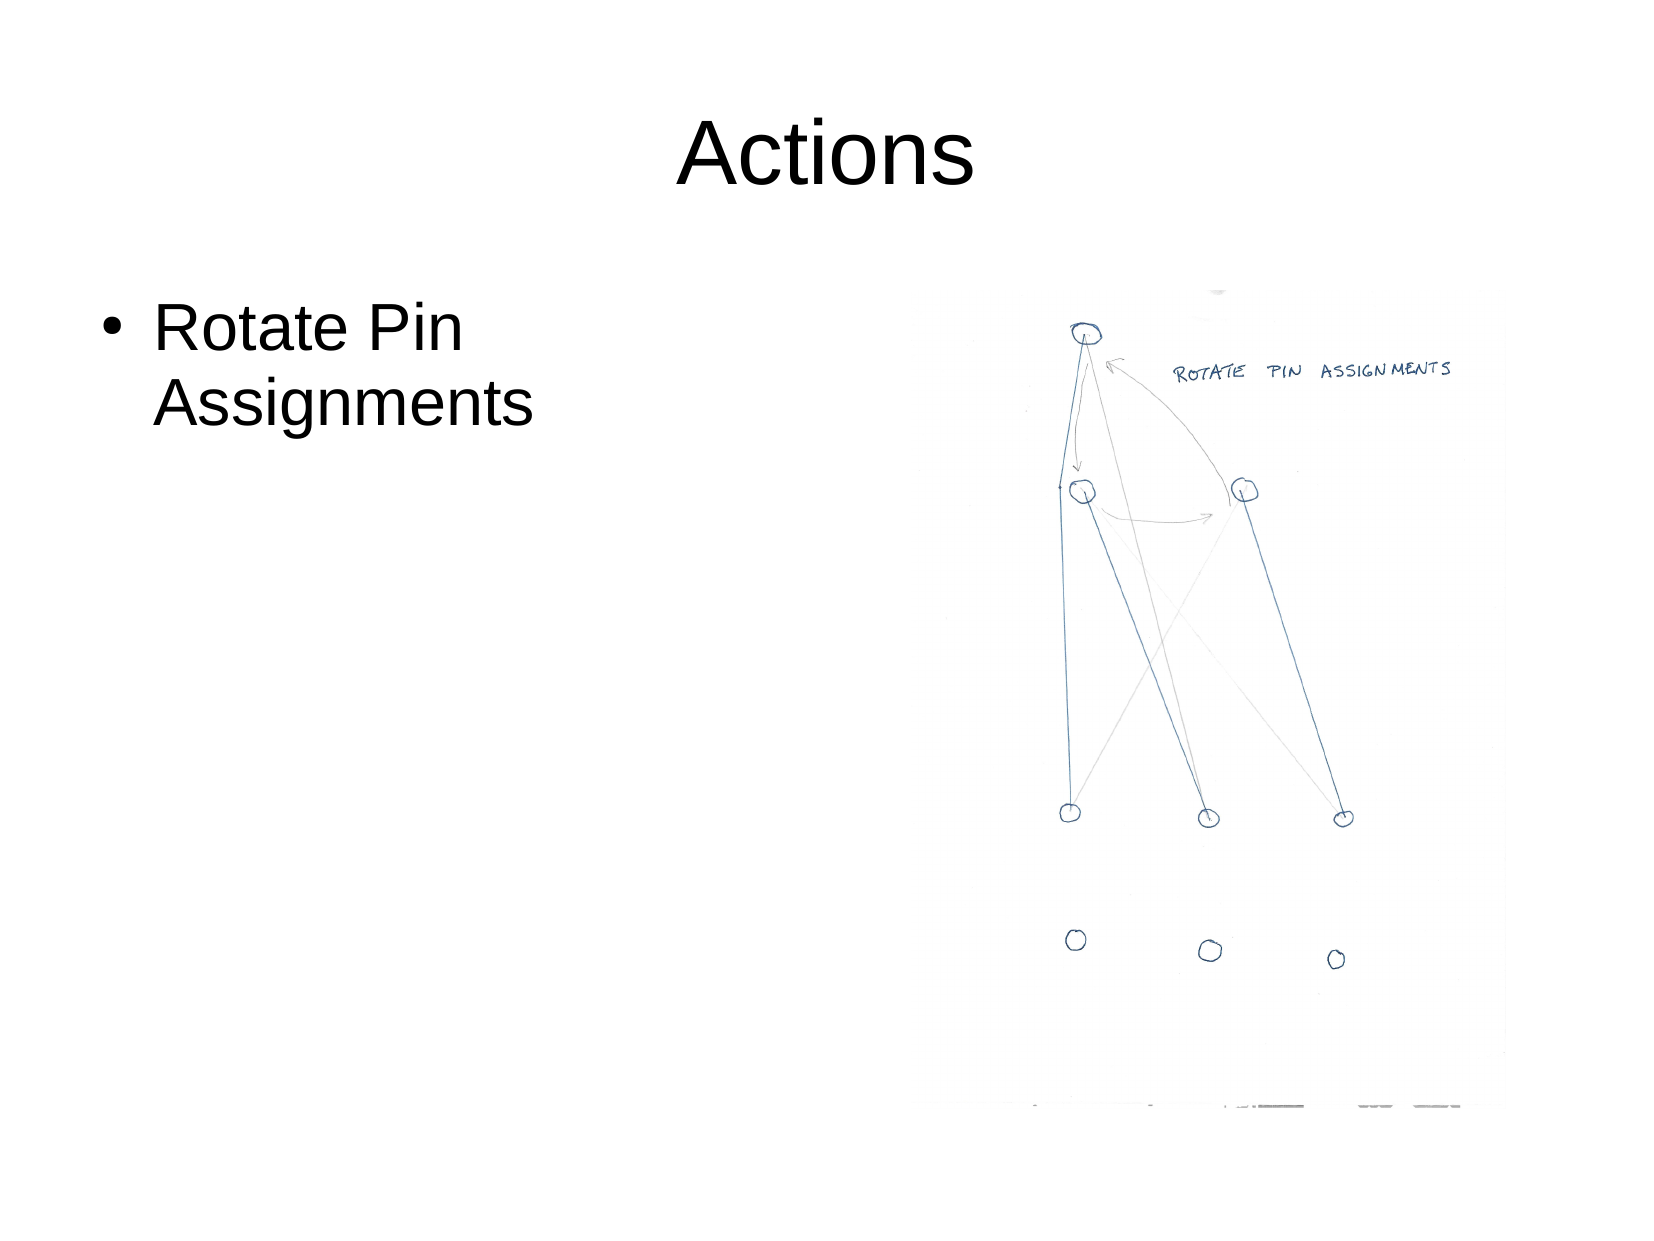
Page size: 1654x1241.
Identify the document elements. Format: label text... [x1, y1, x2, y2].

list Rotate Pin Assignments [82, 290, 809, 1109]
picture [911, 290, 1506, 1109]
title Actions [82, 49, 1571, 257]
